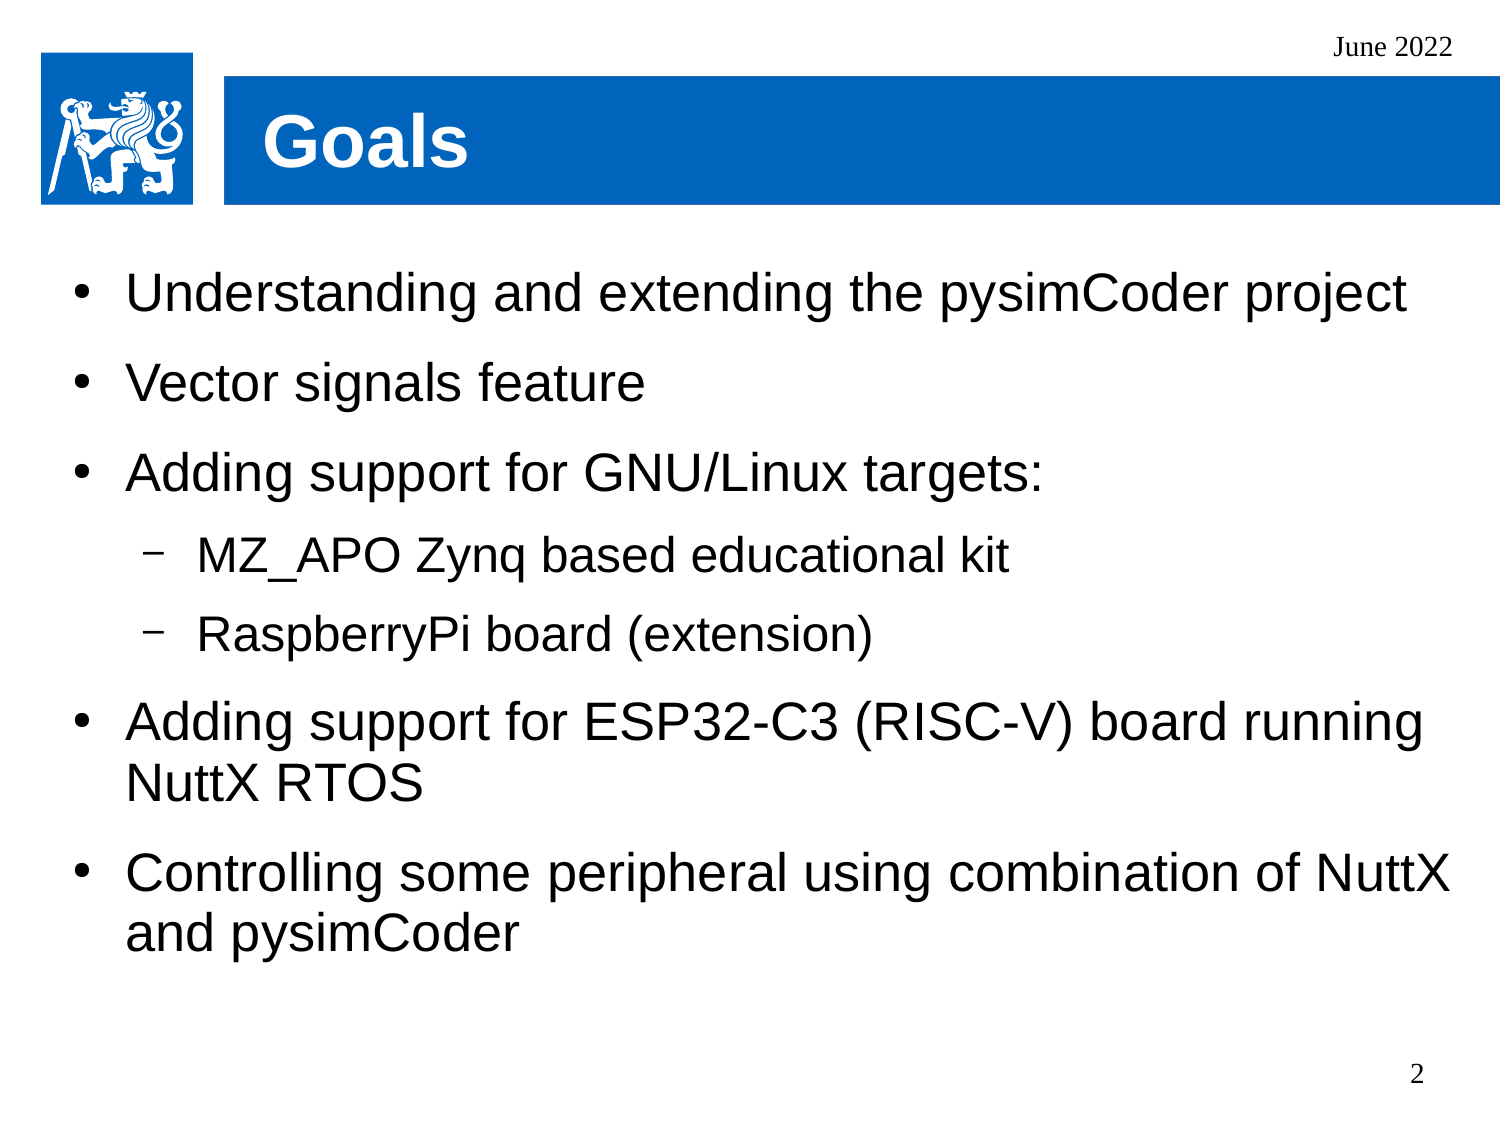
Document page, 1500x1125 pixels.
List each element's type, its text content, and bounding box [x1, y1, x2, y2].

title Goals [262, 54, 1492, 183]
list Understanding and extending the pysimCoder project Vector signals feature Adding support for GNU/Linux targets: MZ_APO Zynq based educational kit RaspberryPi board (extension) Adding support for ESP32-C3 (RISC-V) board running NuttX RTOS Controlling some peripheral using combination of NuttX and pysimCoder [54, 262, 1463, 1051]
